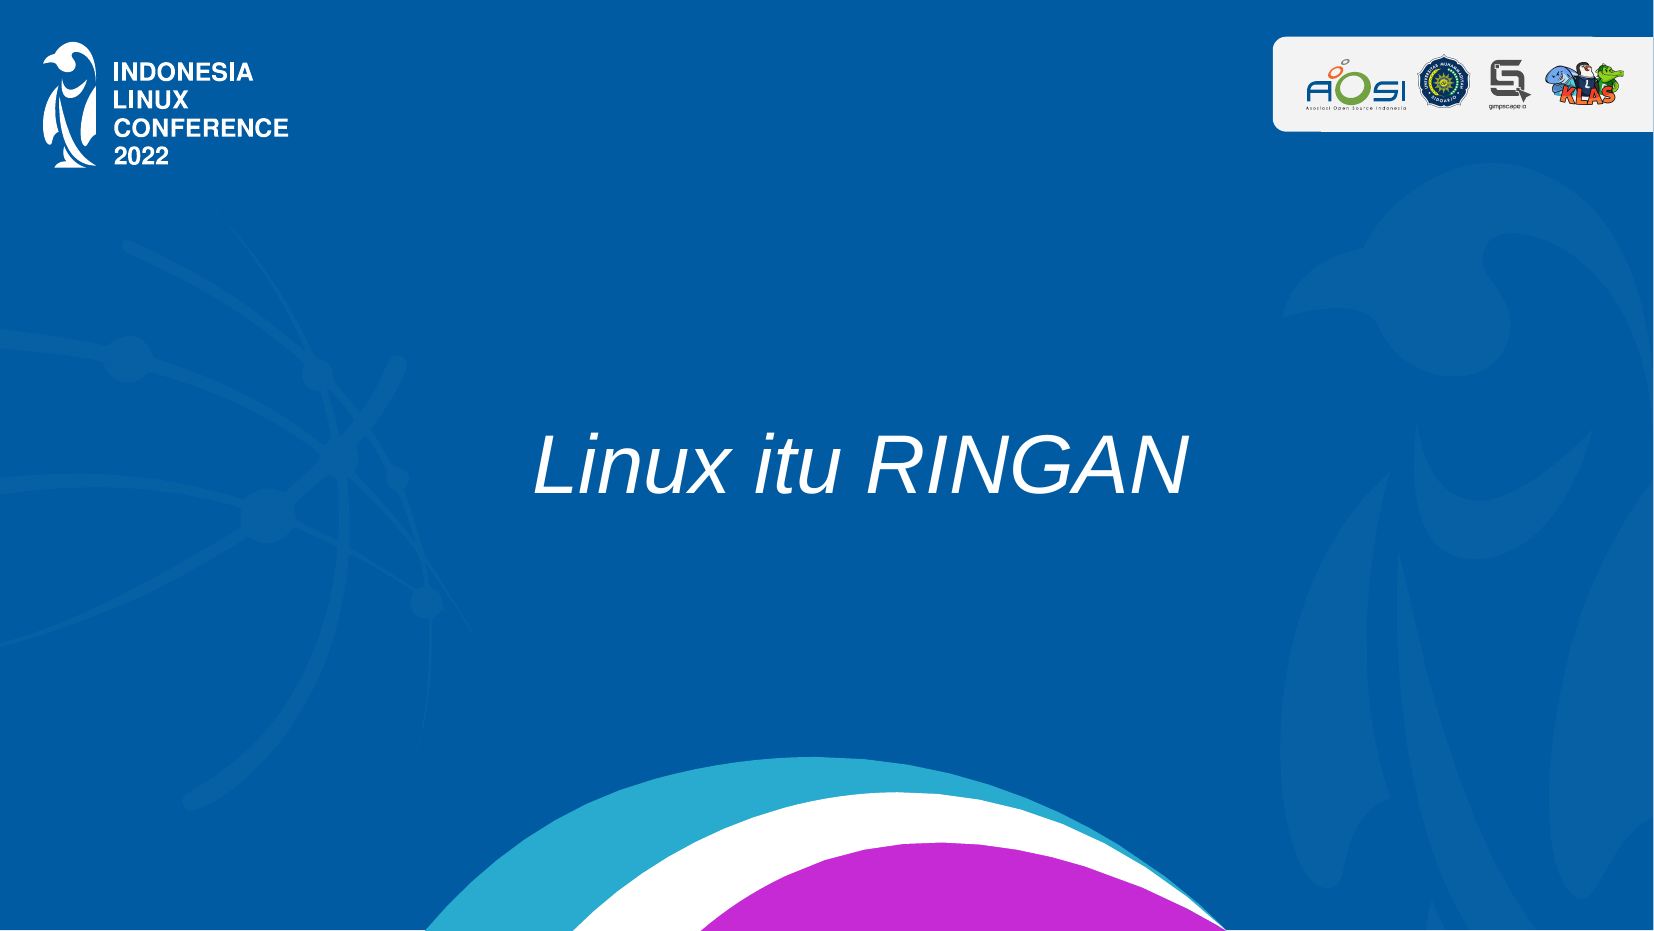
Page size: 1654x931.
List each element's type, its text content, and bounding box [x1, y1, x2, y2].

picture [1545, 62, 1624, 105]
picture [1417, 54, 1471, 108]
text_box Linux itu RINGAN [187, 255, 1501, 676]
text_box [424, 756, 1227, 931]
